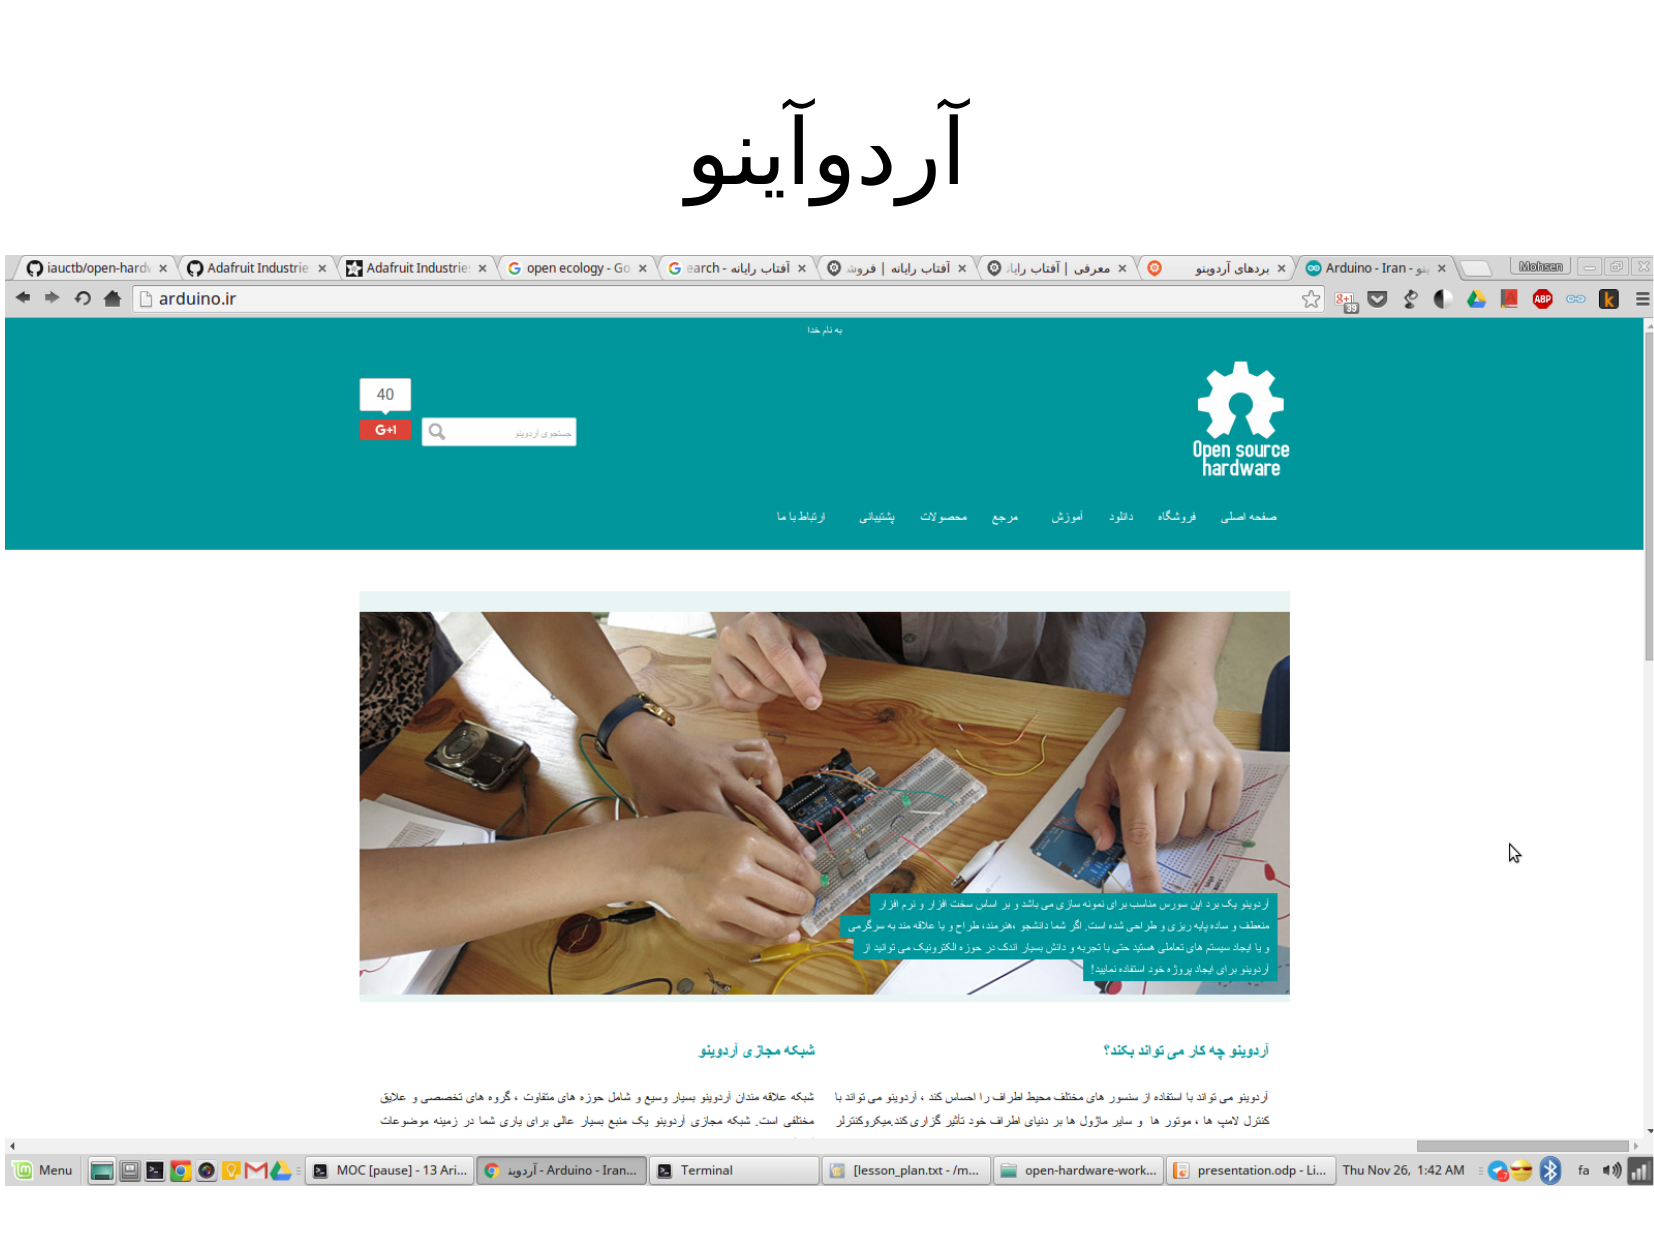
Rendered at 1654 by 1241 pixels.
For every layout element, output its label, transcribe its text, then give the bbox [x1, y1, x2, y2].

title آردوآینو [82, 49, 1571, 255]
picture [5, 255, 1654, 1186]
